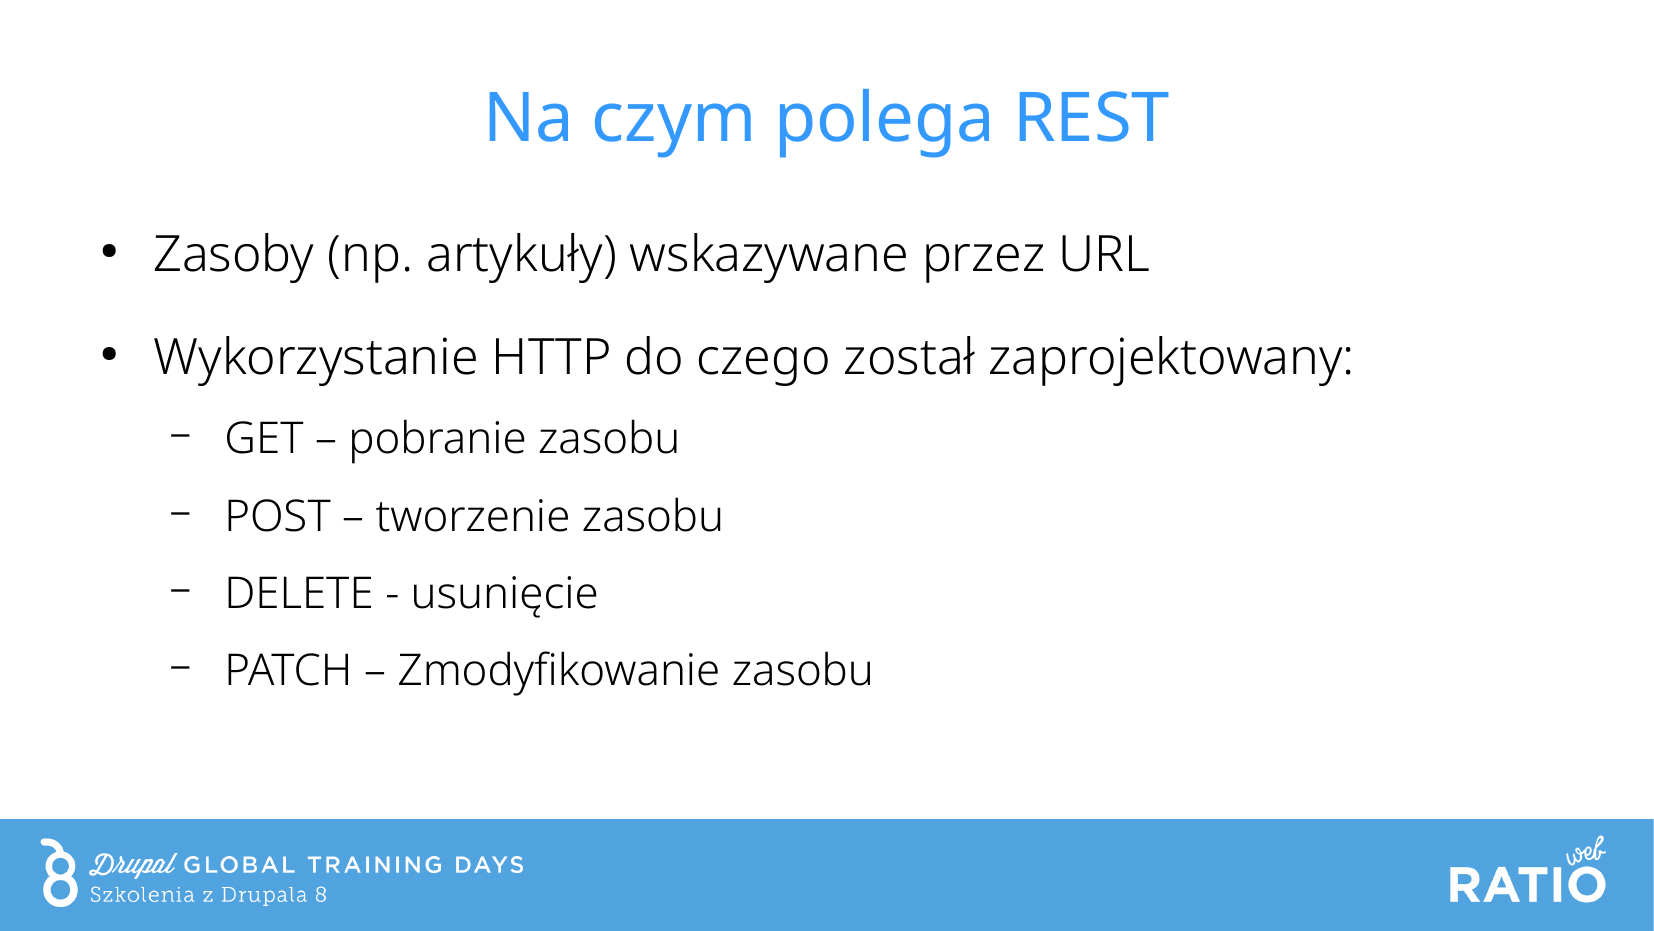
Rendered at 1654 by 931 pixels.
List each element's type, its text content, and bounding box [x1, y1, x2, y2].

list Zasoby (np. artykuły) wskazywane przez URL Wykorzystanie HTTP do czego został zaprojektowany: GET – pobranie zasobu POST – tworzenie zasobu DELETE - usunięcie PATCH – Zmodyfikowanie zasobu [82, 217, 1571, 758]
title Na czym polega REST [82, 37, 1571, 193]
picture [0, 0, 1654, 931]
